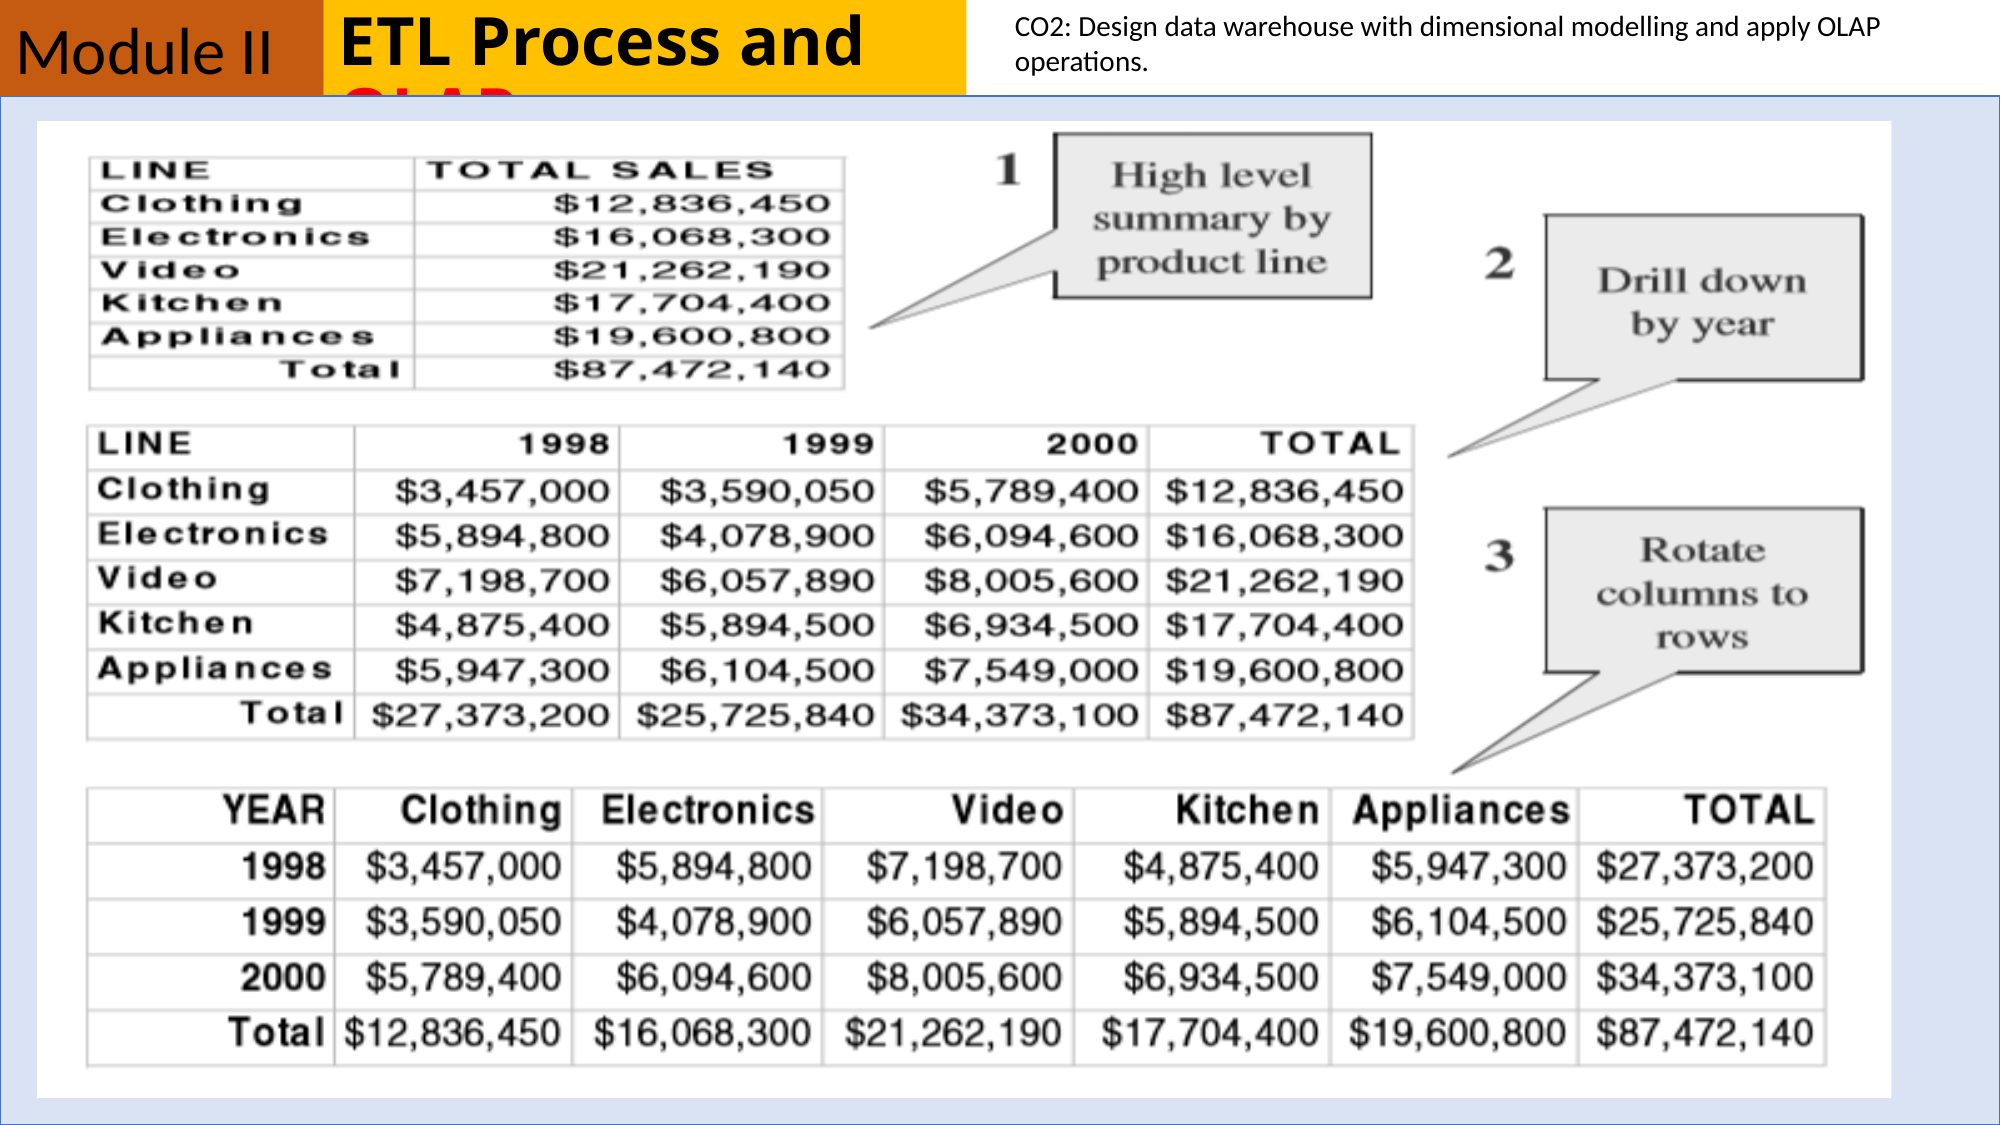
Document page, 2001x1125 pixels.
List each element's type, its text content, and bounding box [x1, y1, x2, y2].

picture [37, 121, 1892, 1098]
text_box CO2: Design data warehouse with dimensional modelling and apply OLAP operations. [999, 0, 2000, 122]
title ETL Process and OLAP: [324, 0, 967, 95]
subtitle [0, 95, 2000, 1125]
text_box Module II [0, 0, 324, 96]
